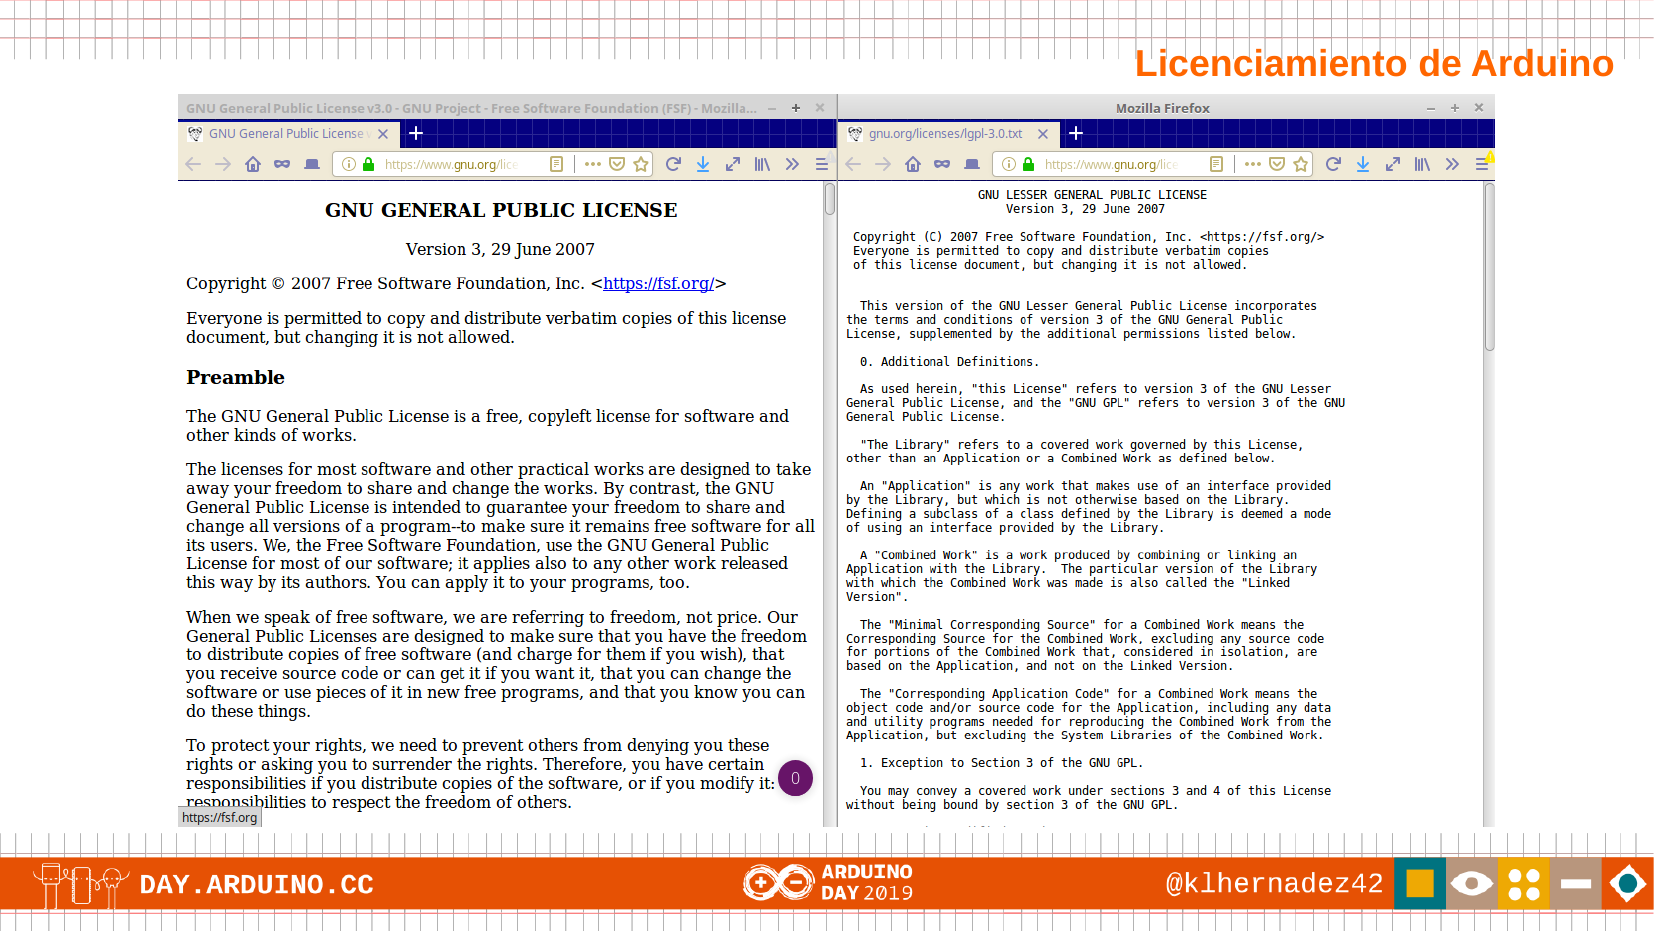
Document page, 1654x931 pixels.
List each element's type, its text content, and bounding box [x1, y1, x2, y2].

picture [0, 0, 1654, 931]
text_box Licenciamiento de Arduino [1086, 35, 1630, 93]
